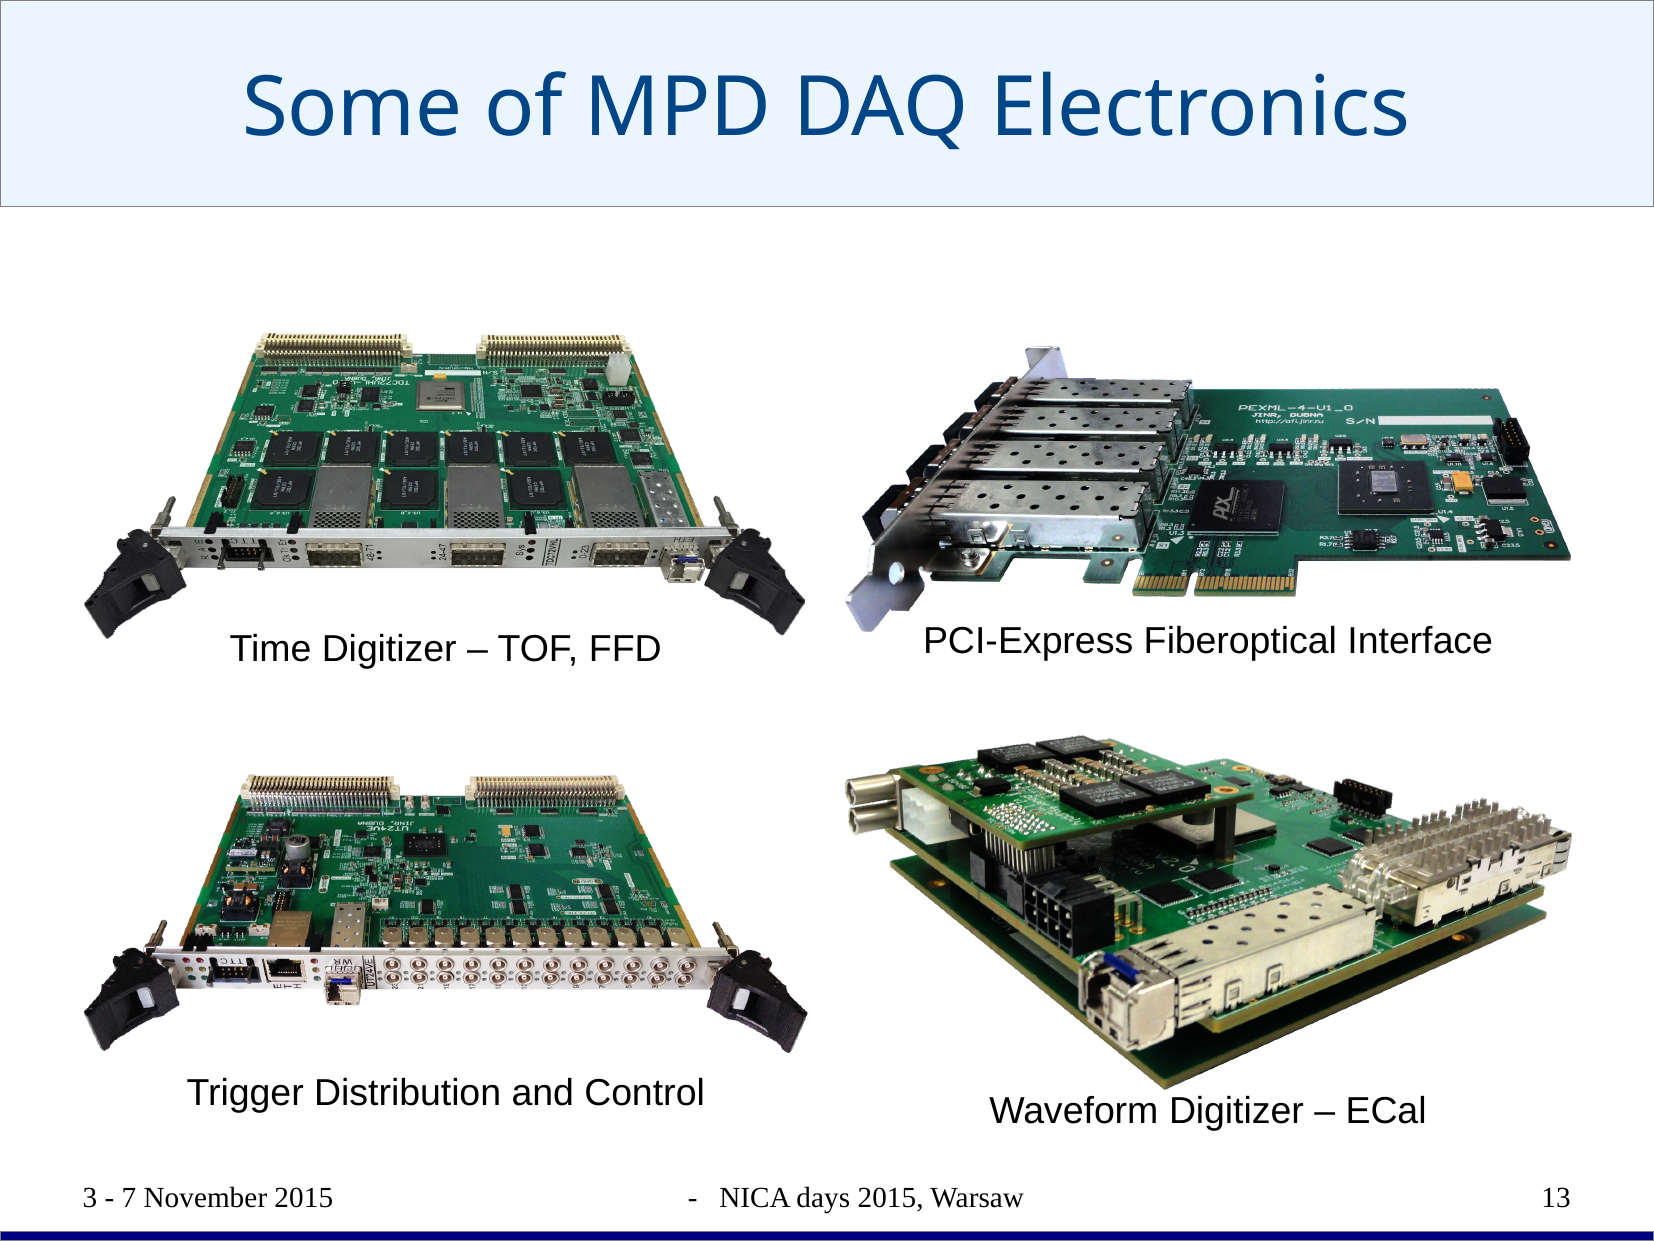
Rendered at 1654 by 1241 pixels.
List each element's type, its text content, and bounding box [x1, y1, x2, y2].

picture [845, 339, 1572, 632]
picture [82, 330, 809, 640]
picture [845, 735, 1572, 1091]
title Some of MPD DAQ Electronics [82, 29, 1571, 178]
picture [82, 771, 809, 1055]
